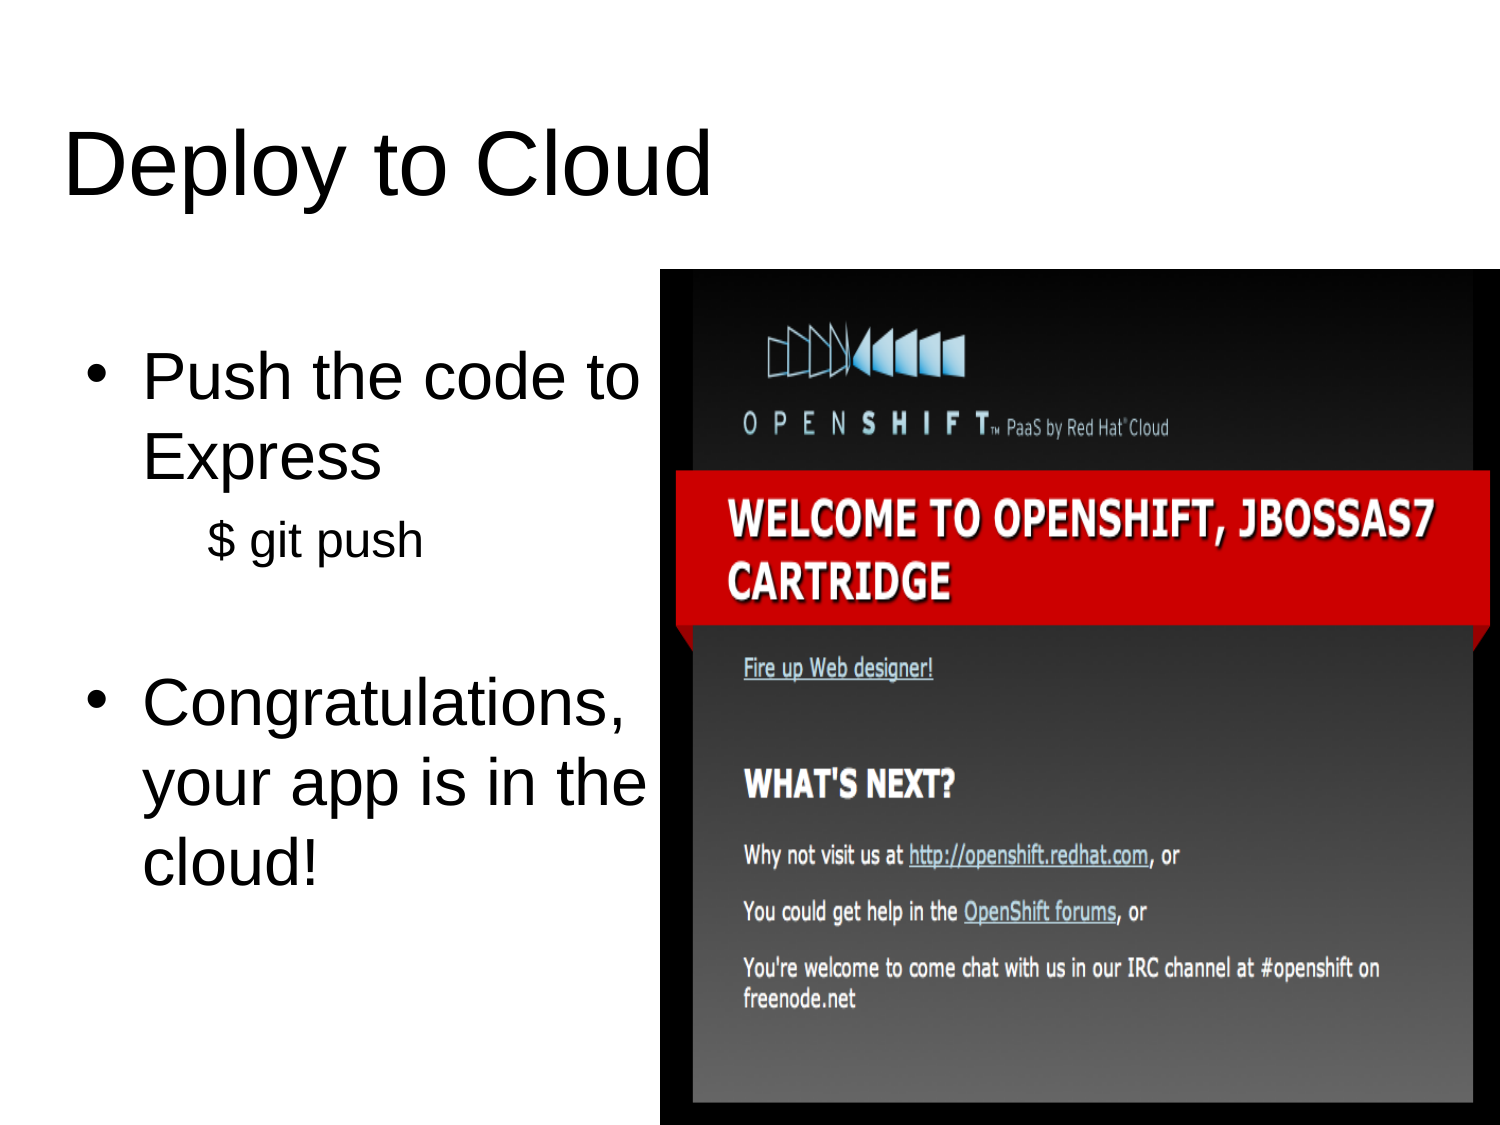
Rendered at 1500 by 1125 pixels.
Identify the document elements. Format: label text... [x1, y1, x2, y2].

picture [660, 269, 1500, 1125]
list Push the code to Express $ git push Congratulations, your app is in the cloud! [71, 324, 660, 1068]
title Deploy to Cloud [47, 40, 1323, 277]
